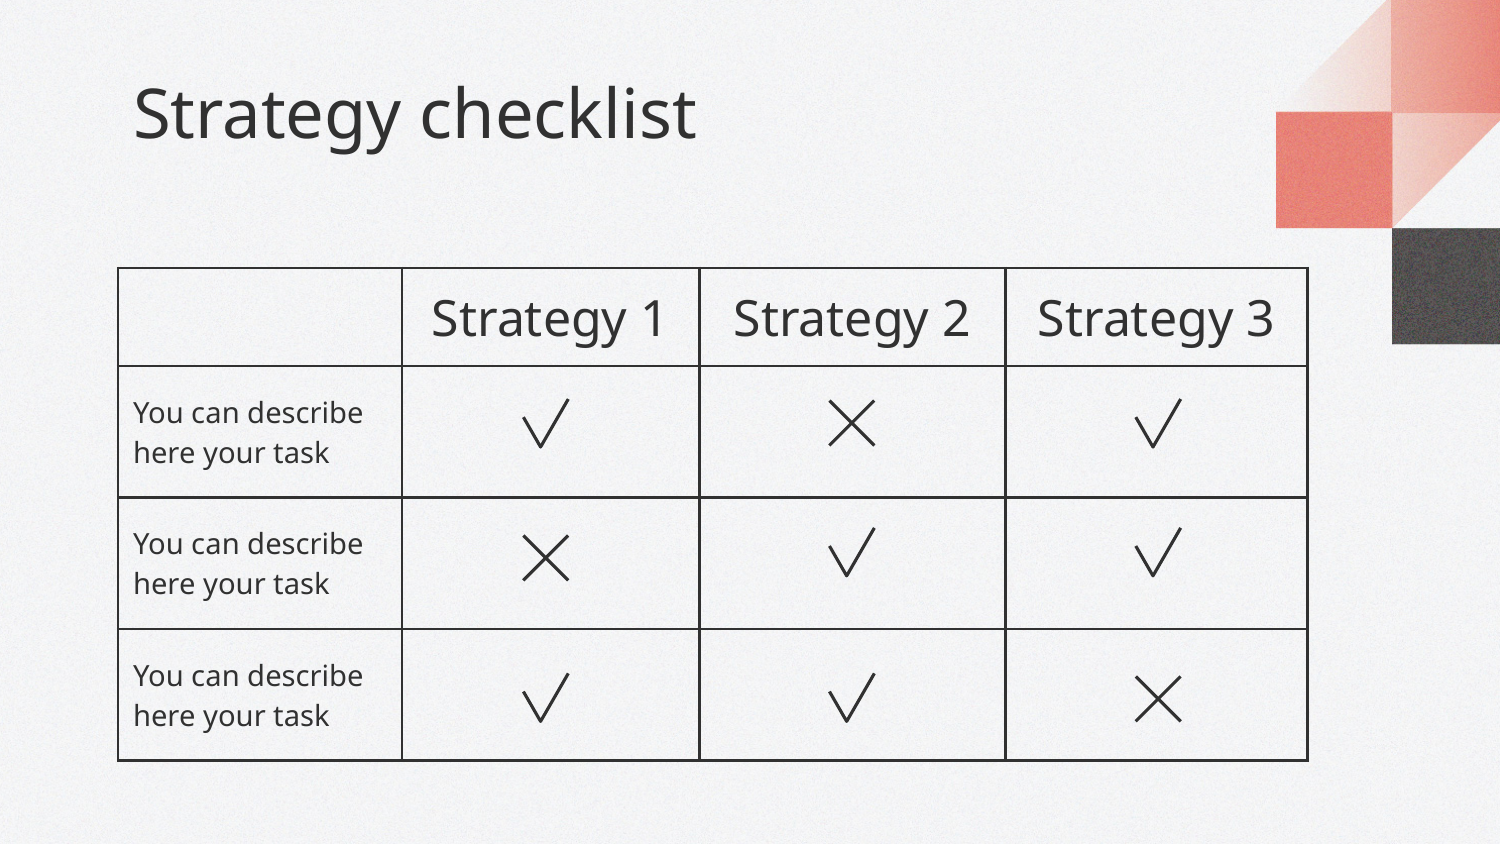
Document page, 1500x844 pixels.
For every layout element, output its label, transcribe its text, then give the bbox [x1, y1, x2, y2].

table_cell [1007, 367, 1306, 496]
table_cell [403, 499, 698, 628]
table_header [119, 269, 401, 365]
table_cell You can describe here your task [119, 367, 401, 496]
title Strategy checklist [118, 63, 1159, 158]
table_cell [403, 630, 698, 759]
table_cell [1007, 630, 1306, 759]
table_cell You can describe here your task [119, 630, 401, 759]
table_header Strategy 3 [1007, 269, 1306, 365]
table_cell [701, 367, 1004, 496]
picture [0, 0, 1500, 844]
table_cell [701, 630, 1004, 759]
table_cell [701, 499, 1004, 628]
table_header Strategy 1 [403, 269, 698, 365]
table_cell [403, 367, 698, 496]
table_header Strategy 2 [701, 269, 1004, 365]
table_cell You can describe here your task [119, 499, 401, 628]
table_cell [1007, 499, 1306, 628]
